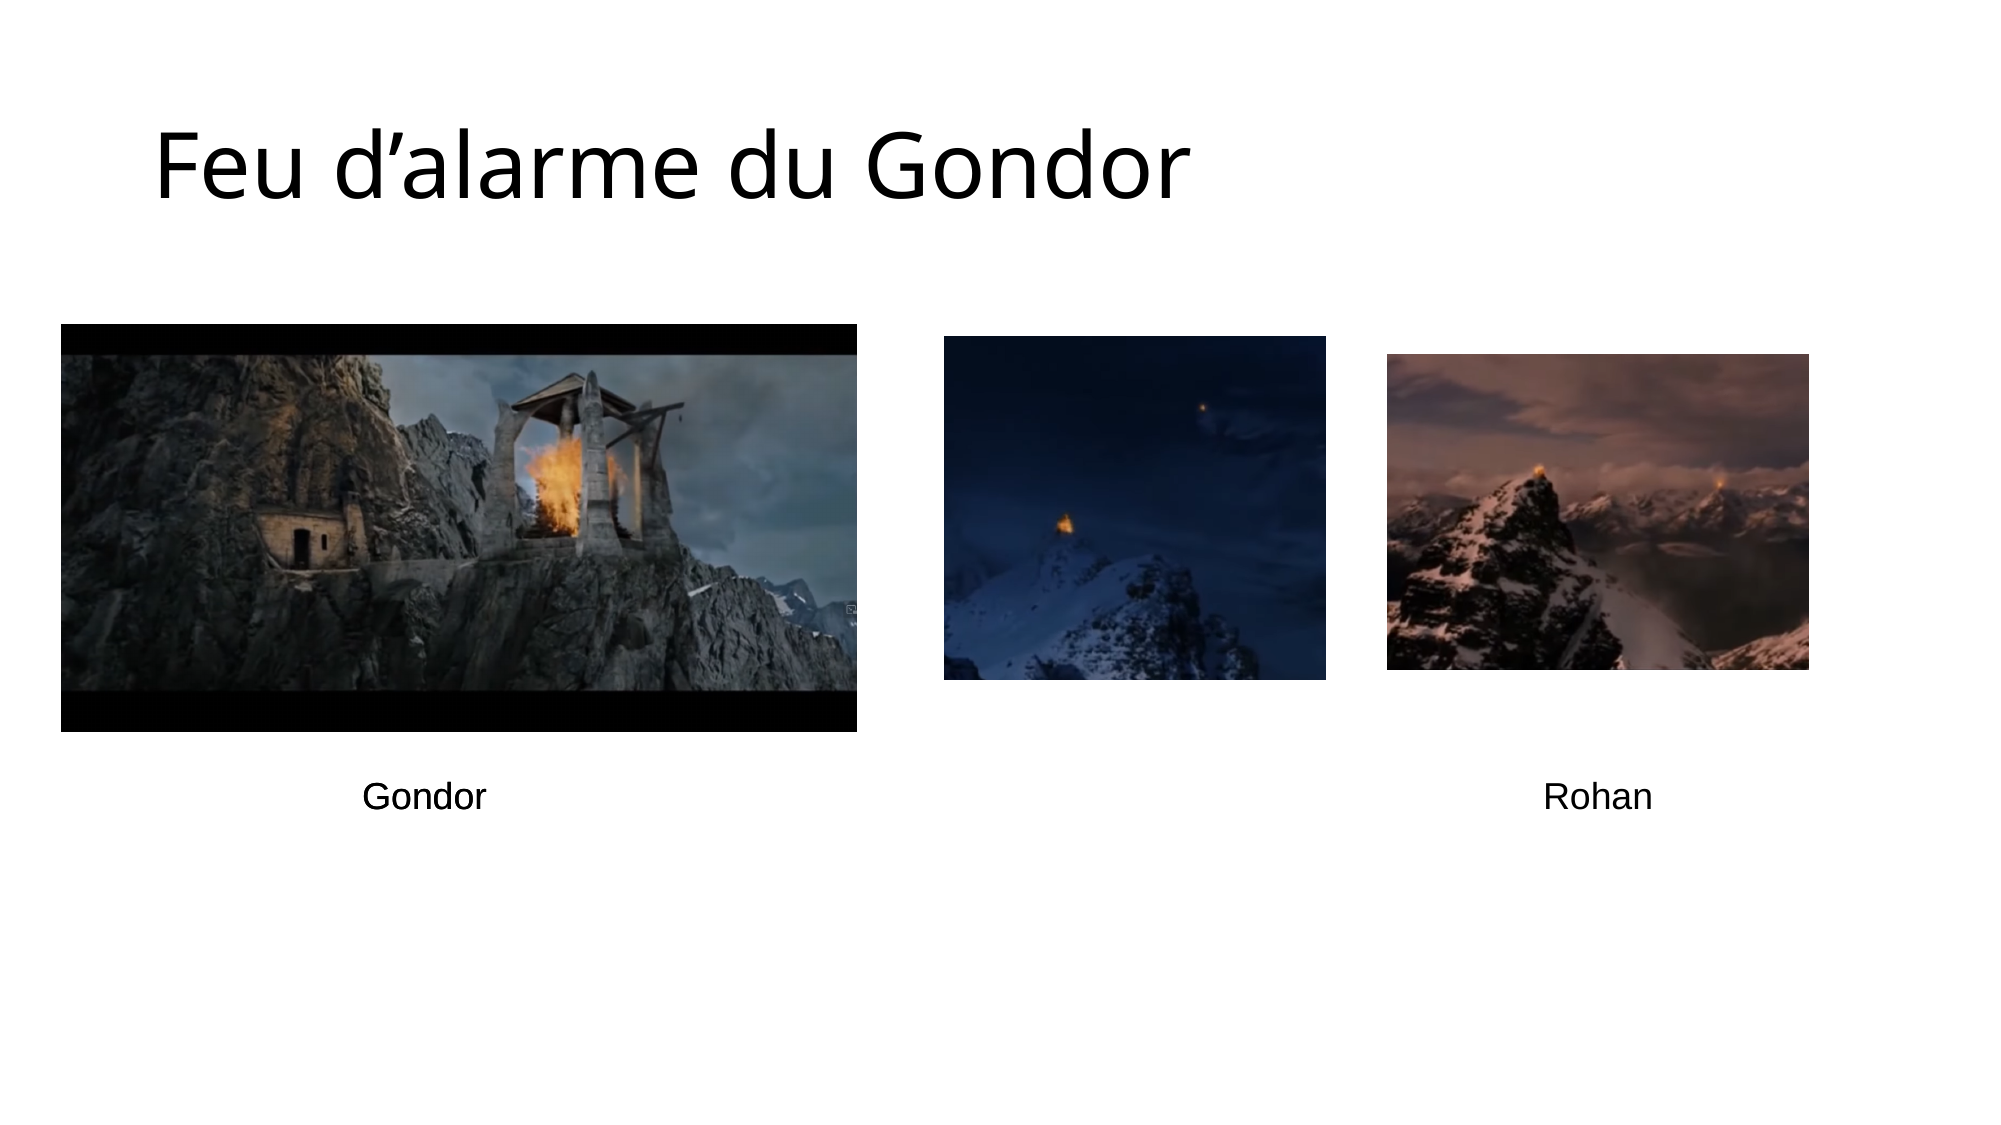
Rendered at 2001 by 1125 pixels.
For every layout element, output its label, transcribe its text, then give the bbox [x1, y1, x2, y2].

picture [1387, 354, 1809, 670]
text_box Gondor [347, 767, 502, 825]
title Feu d’alarme du Gondor [137, 59, 1863, 278]
picture [944, 336, 1326, 680]
text_box Rohan [1528, 767, 1669, 825]
picture [61, 324, 857, 732]
